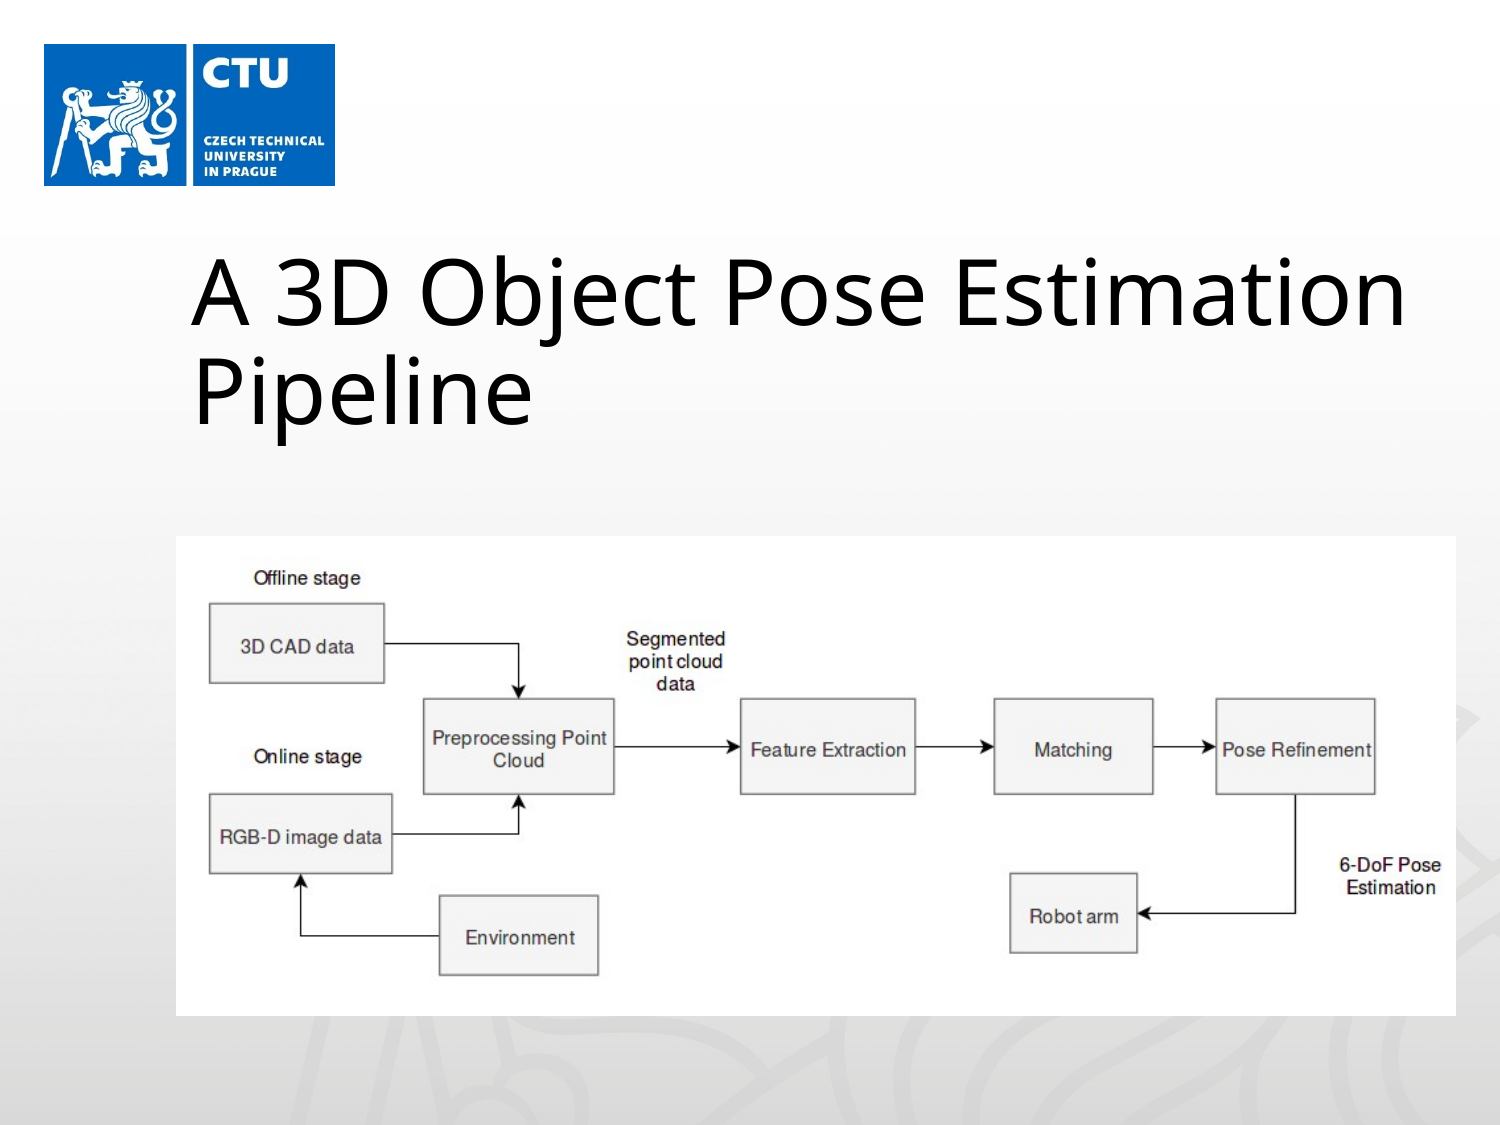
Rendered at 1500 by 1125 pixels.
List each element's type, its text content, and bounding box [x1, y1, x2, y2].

title A 3D Object Pose Estimation Pipeline [177, 232, 1456, 458]
picture [0, 0, 1500, 1125]
